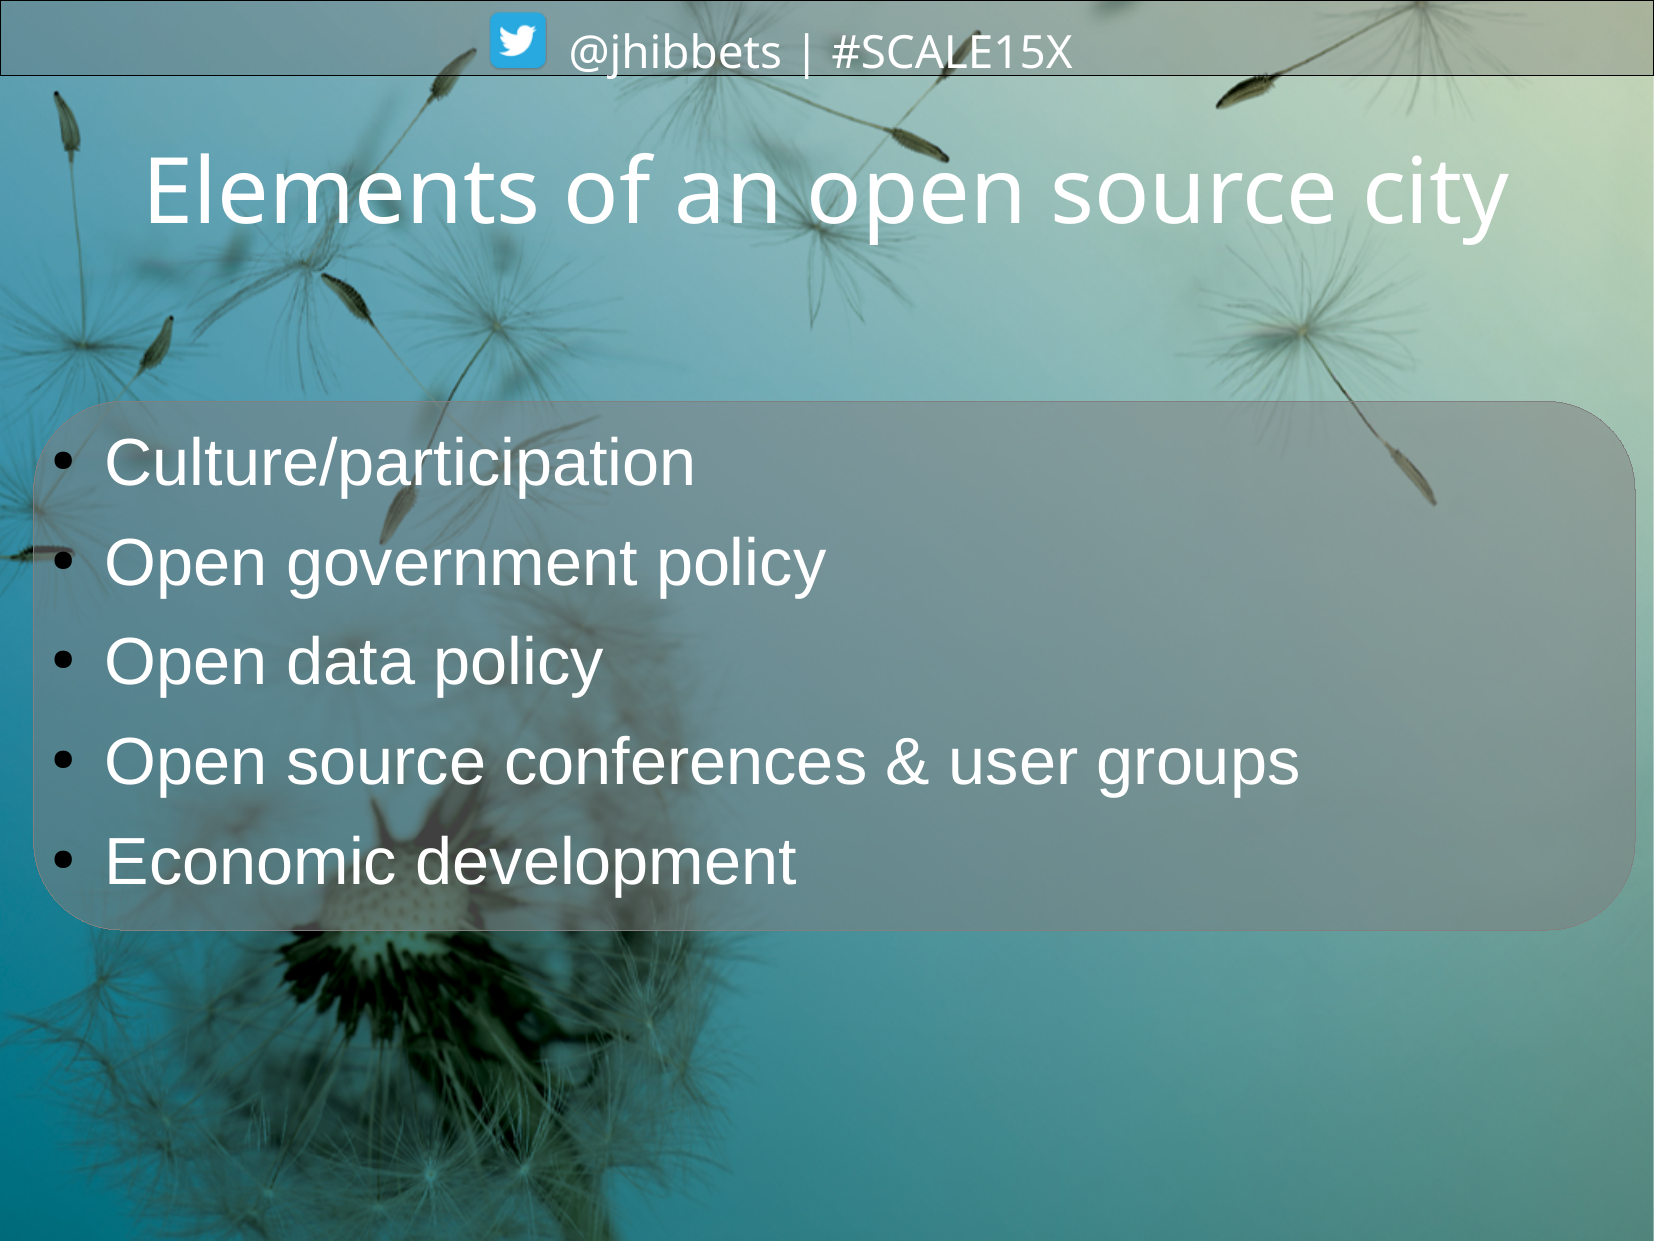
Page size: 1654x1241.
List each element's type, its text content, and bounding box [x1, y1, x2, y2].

list Culture/participation Open government policy Open data policy Open source conferences & user groups Economic development [33, 425, 1522, 909]
title Elements of an open source city [82, 84, 1571, 292]
text_box [62, 401, 1636, 931]
picture [0, 76, 1654, 1241]
picture [488, 11, 549, 72]
